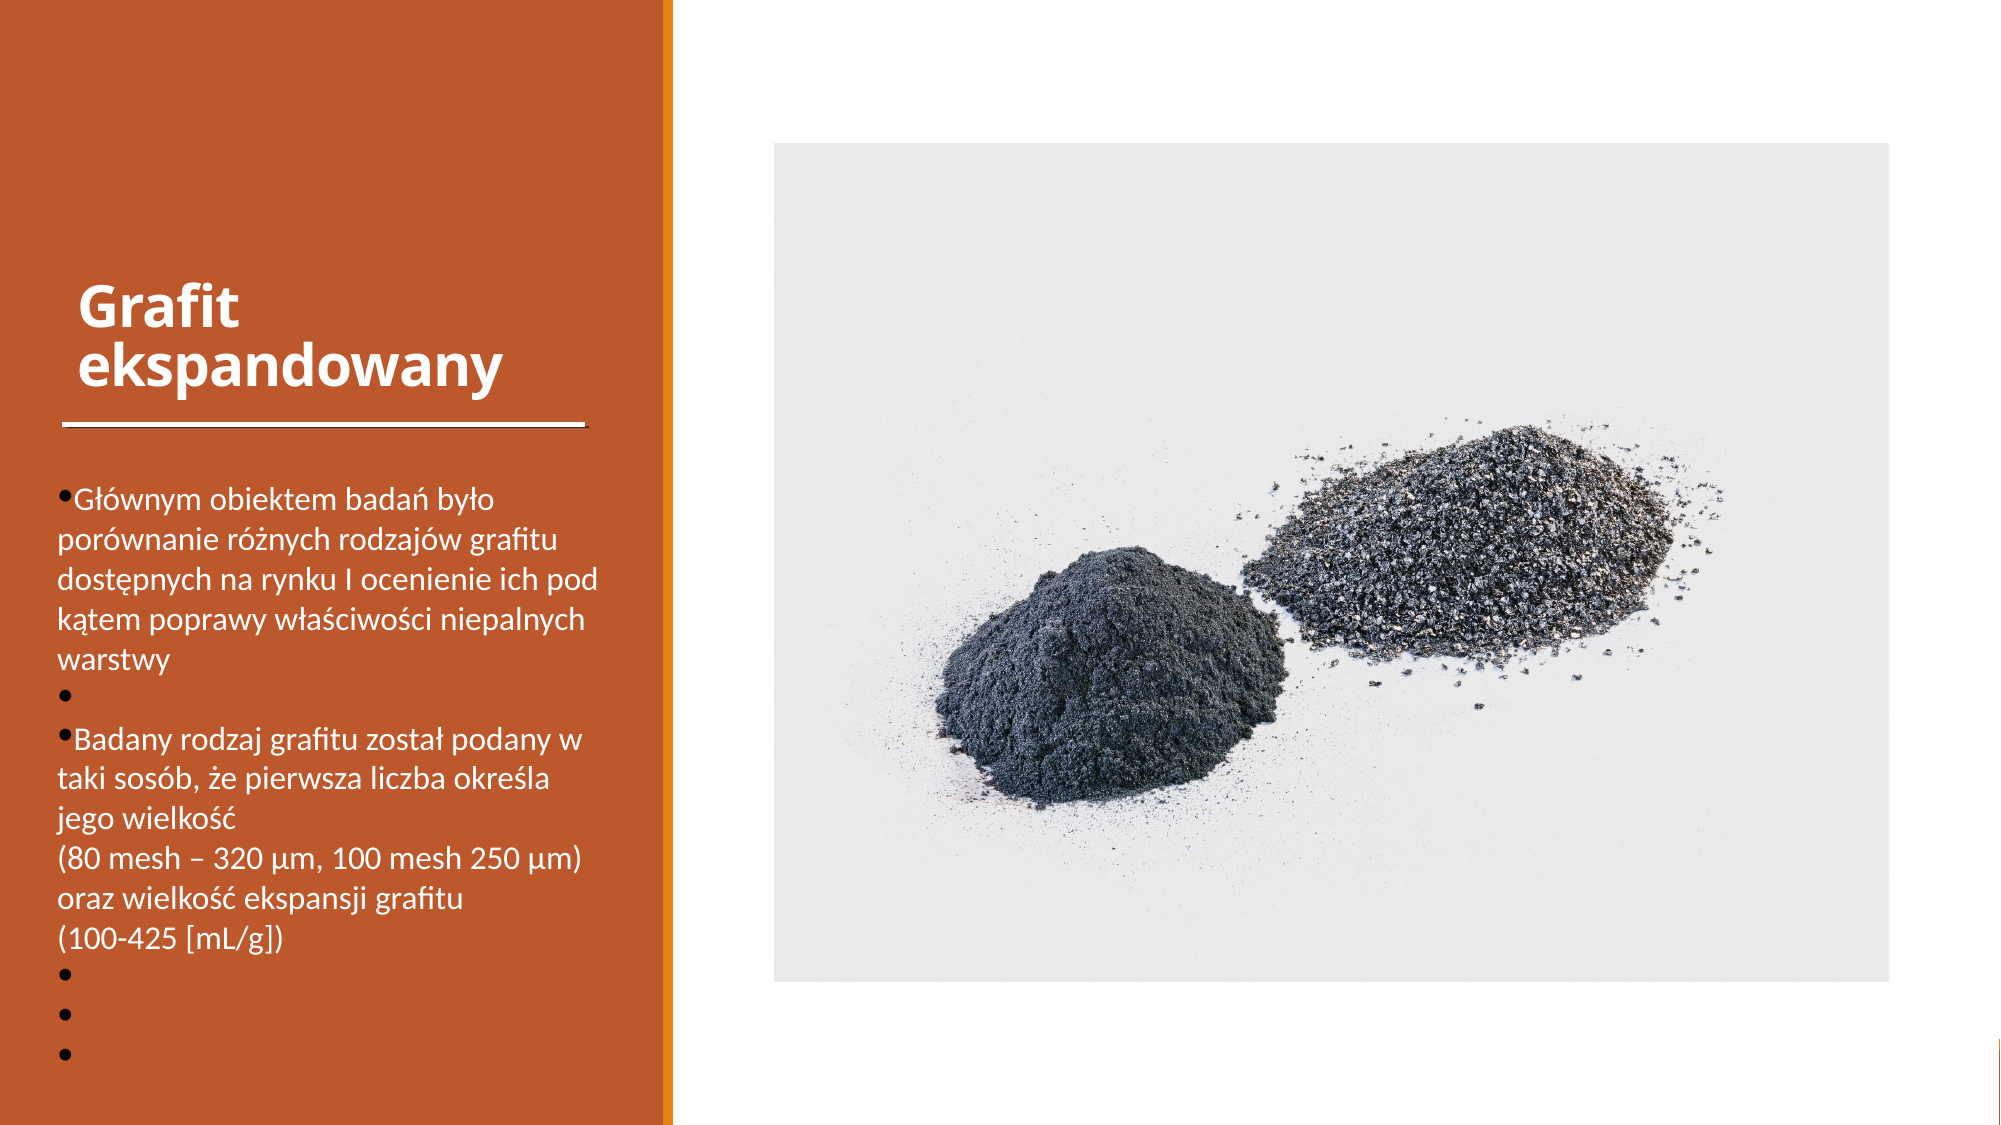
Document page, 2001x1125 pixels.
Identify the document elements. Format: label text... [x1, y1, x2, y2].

title Grafit ekspandowany [62, 60, 624, 406]
text_box [0, 0, 2000, 1125]
text_box Głównym obiektem badań było porównanie różnych rodzajów grafitu dostępnych na rynku I ocenienie ich pod kątem poprawy właściwości niepalnych warstwy Badany rodzaj grafitu został podany w taki sosób, że pierwsza liczba określa jego wielkość (80 mesh – 320 µm, 100 mesh 250 µm) oraz wielkość ekspansji grafitu (100-425 [mL/g]) [42, 469, 624, 1091]
picture [774, 143, 1889, 982]
